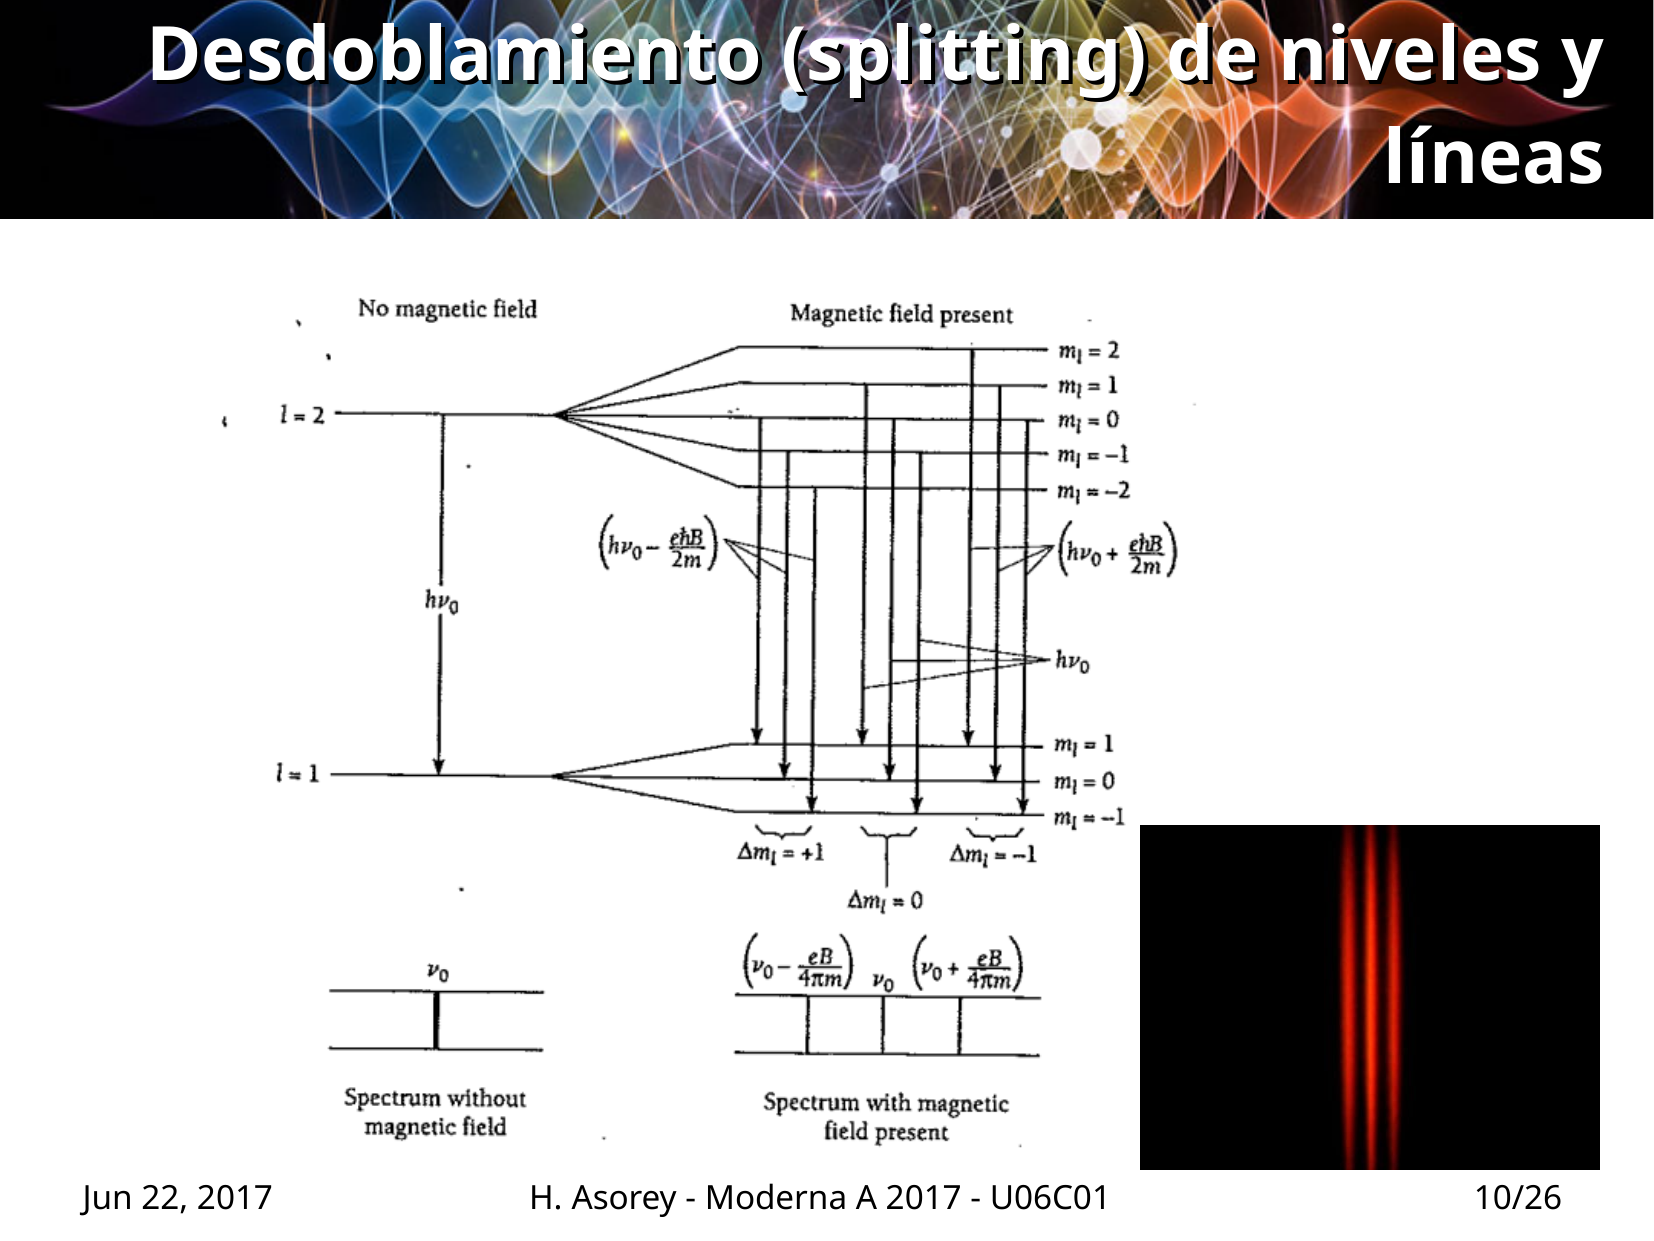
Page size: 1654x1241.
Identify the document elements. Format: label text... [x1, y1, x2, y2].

picture [0, 0, 1654, 219]
picture [210, 254, 1600, 1171]
title Desdoblamiento (splitting) de niveles y líneas [45, 15, 1606, 191]
